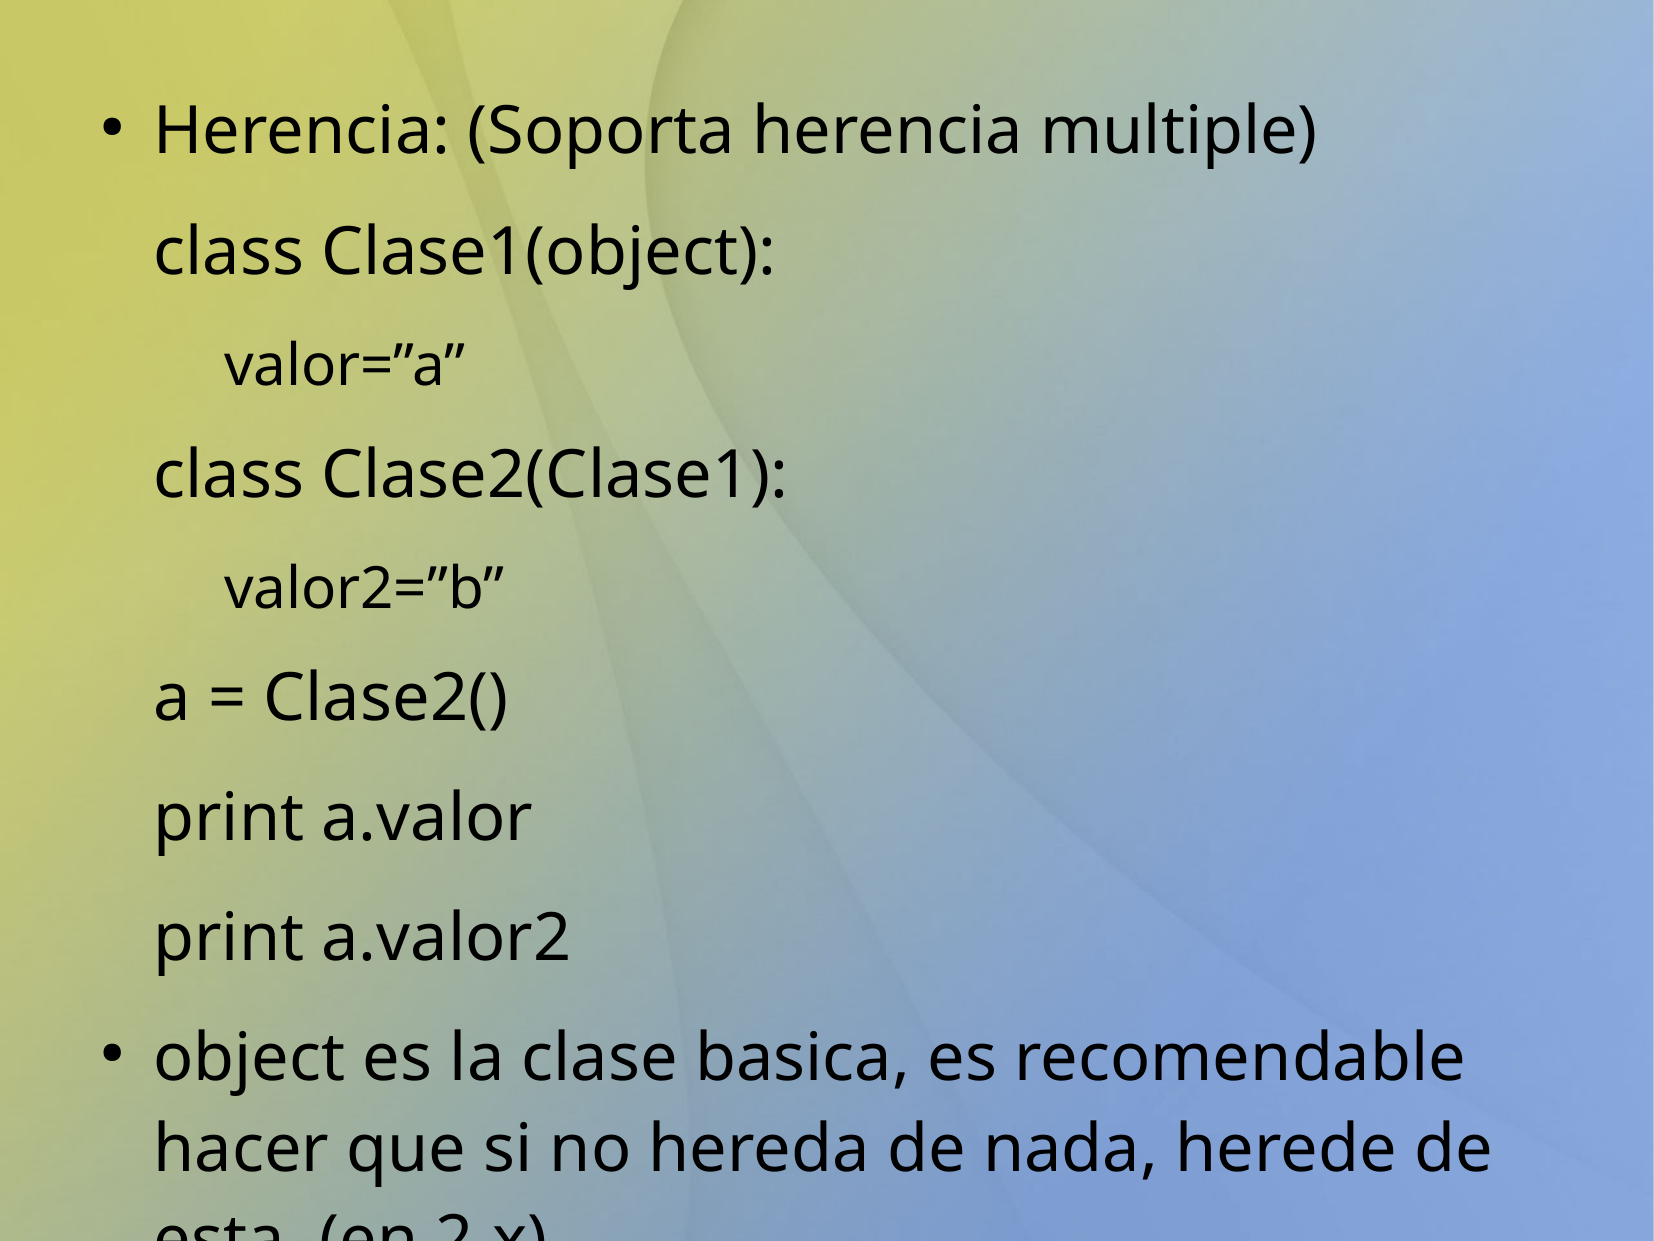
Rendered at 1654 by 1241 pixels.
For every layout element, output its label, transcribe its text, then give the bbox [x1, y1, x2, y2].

picture [163, 1230, 181, 1241]
picture [0, 0, 1654, 1241]
picture [389, 1231, 407, 1241]
list Herencia: (Soporta herencia multiple) class Clase1(object): valor=”a” class Clase2(Clase1): valor2=”b” a = Clase2() print a.valor print a.valor2 object es la clase basica, es recomendable hacer que si no hereda de nada, herede de esta. (en 2.x) [82, 82, 1571, 1142]
picture [349, 1230, 367, 1241]
